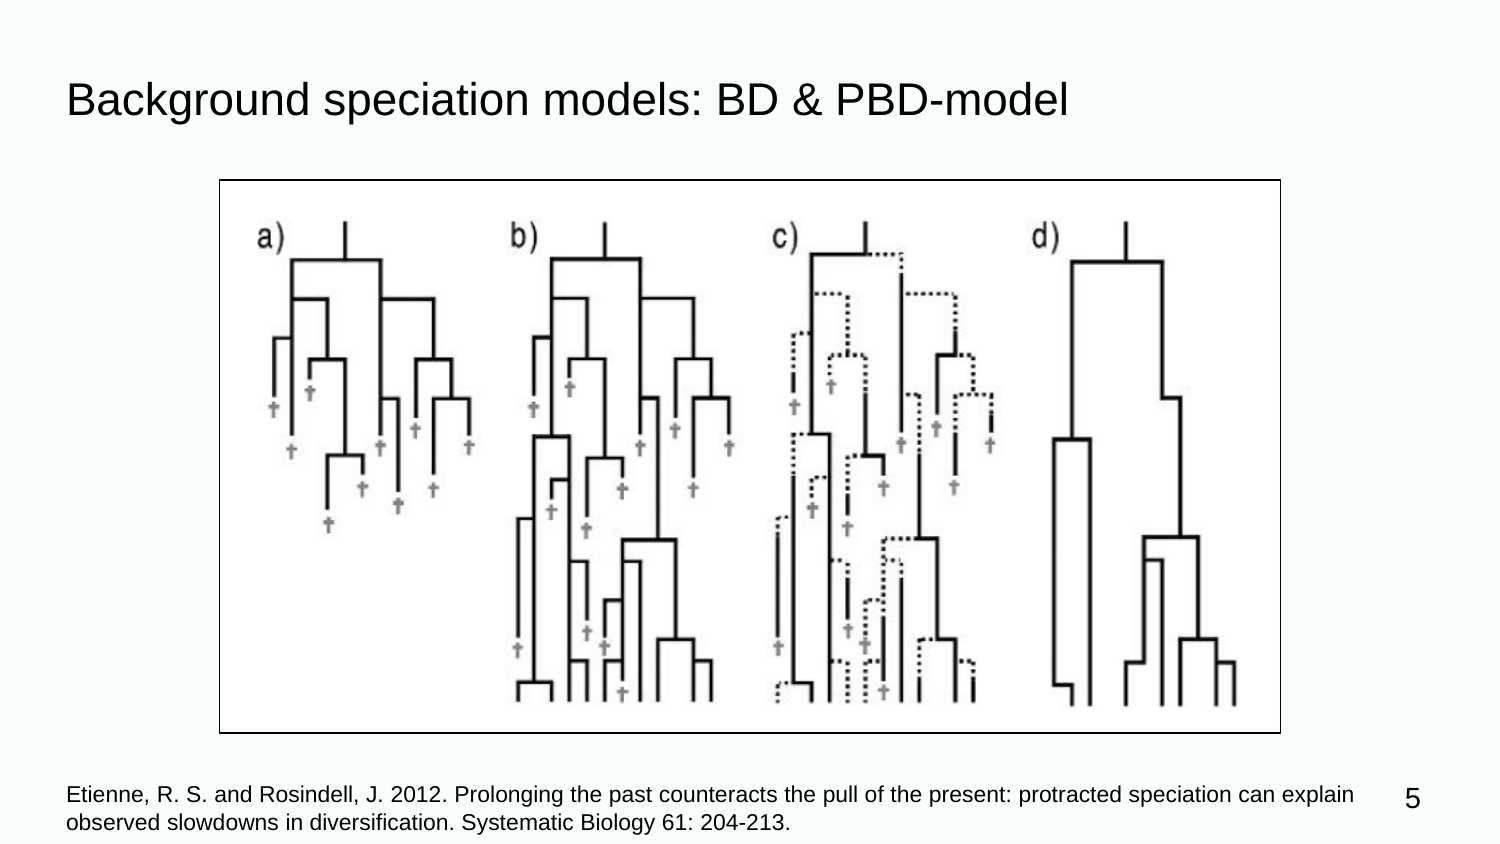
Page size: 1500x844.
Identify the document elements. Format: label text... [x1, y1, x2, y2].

title Background speciation models: BD & PBD-model [51, 54, 1449, 149]
slide_number <getal> [1403, 764, 1480, 830]
picture [220, 180, 1280, 733]
text_box Etienne, R. S. and Rosindell, J. 2012. Prolonging the past counteracts the pull of the present: protracted speciation can explain observed slowdowns in diversification. Systematic Biology 61: 204-213. [51, 764, 1403, 844]
